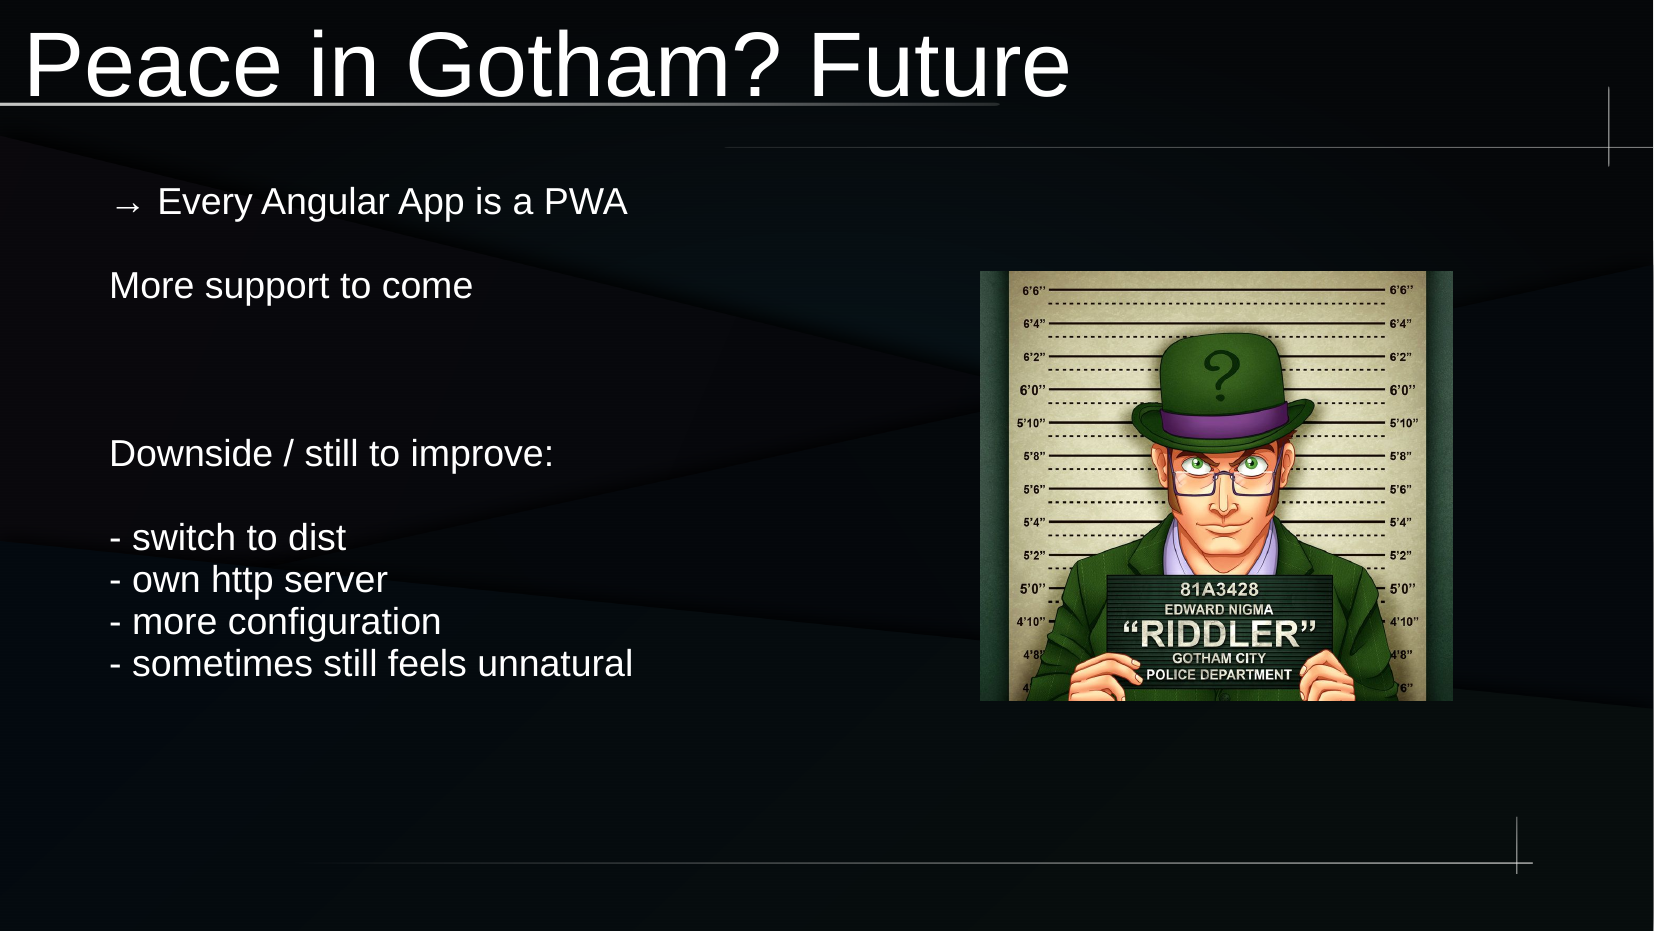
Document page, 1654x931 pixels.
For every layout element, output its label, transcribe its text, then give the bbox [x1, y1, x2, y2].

list [70, 169, 1559, 709]
text_box → Every Angular App is a PWA More support to come Downside / still to improve: - switch to dist - own http server - more configuration - sometimes still feels unnatural [94, 172, 851, 692]
title Peace in Gotham? Future [23, 11, 1589, 119]
picture [0, 0, 1654, 931]
